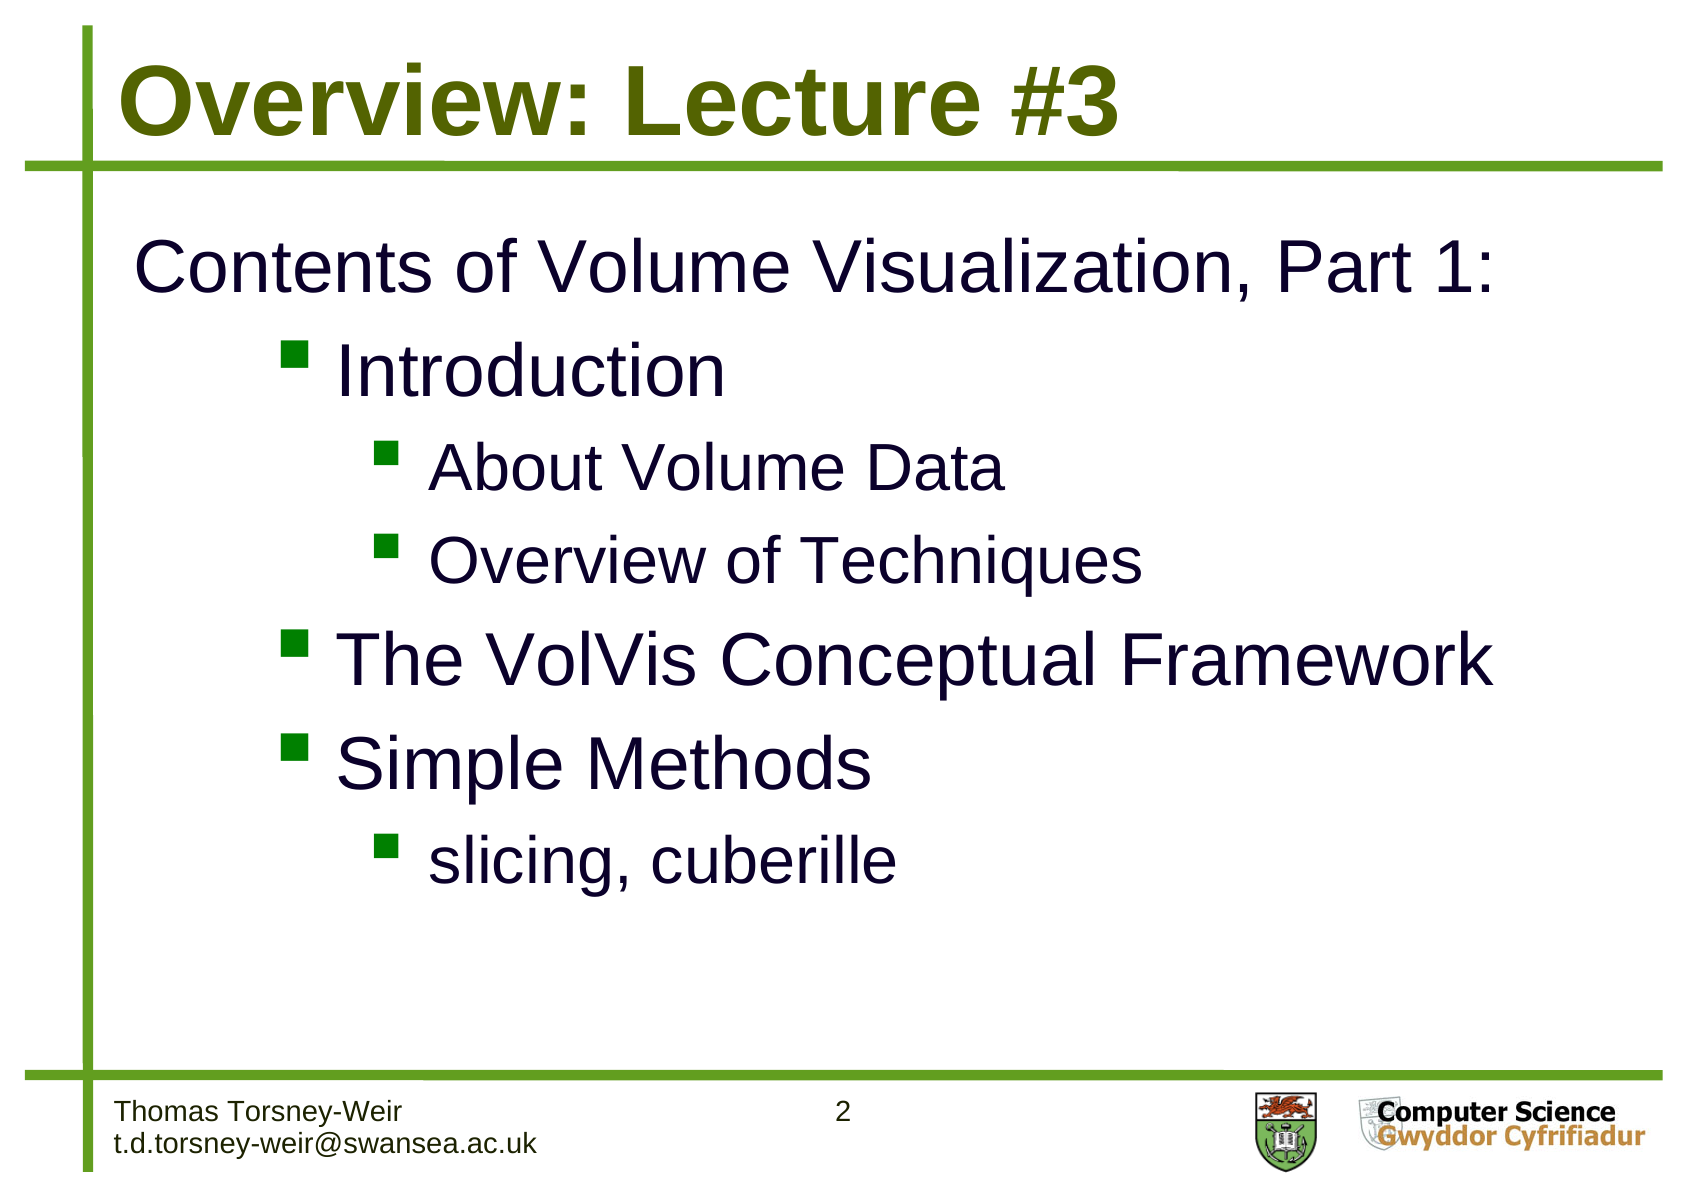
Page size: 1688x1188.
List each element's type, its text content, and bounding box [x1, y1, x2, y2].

picture [1240, 1092, 1654, 1173]
title Overview: Lecture #3 [101, 29, 1666, 166]
list Contents of Volume Visualization, Part 1: Introduction About Volume Data Overview of Techniques The VolVis Conceptual Framework Simple Methods slicing, cuberille [117, 209, 1624, 1060]
